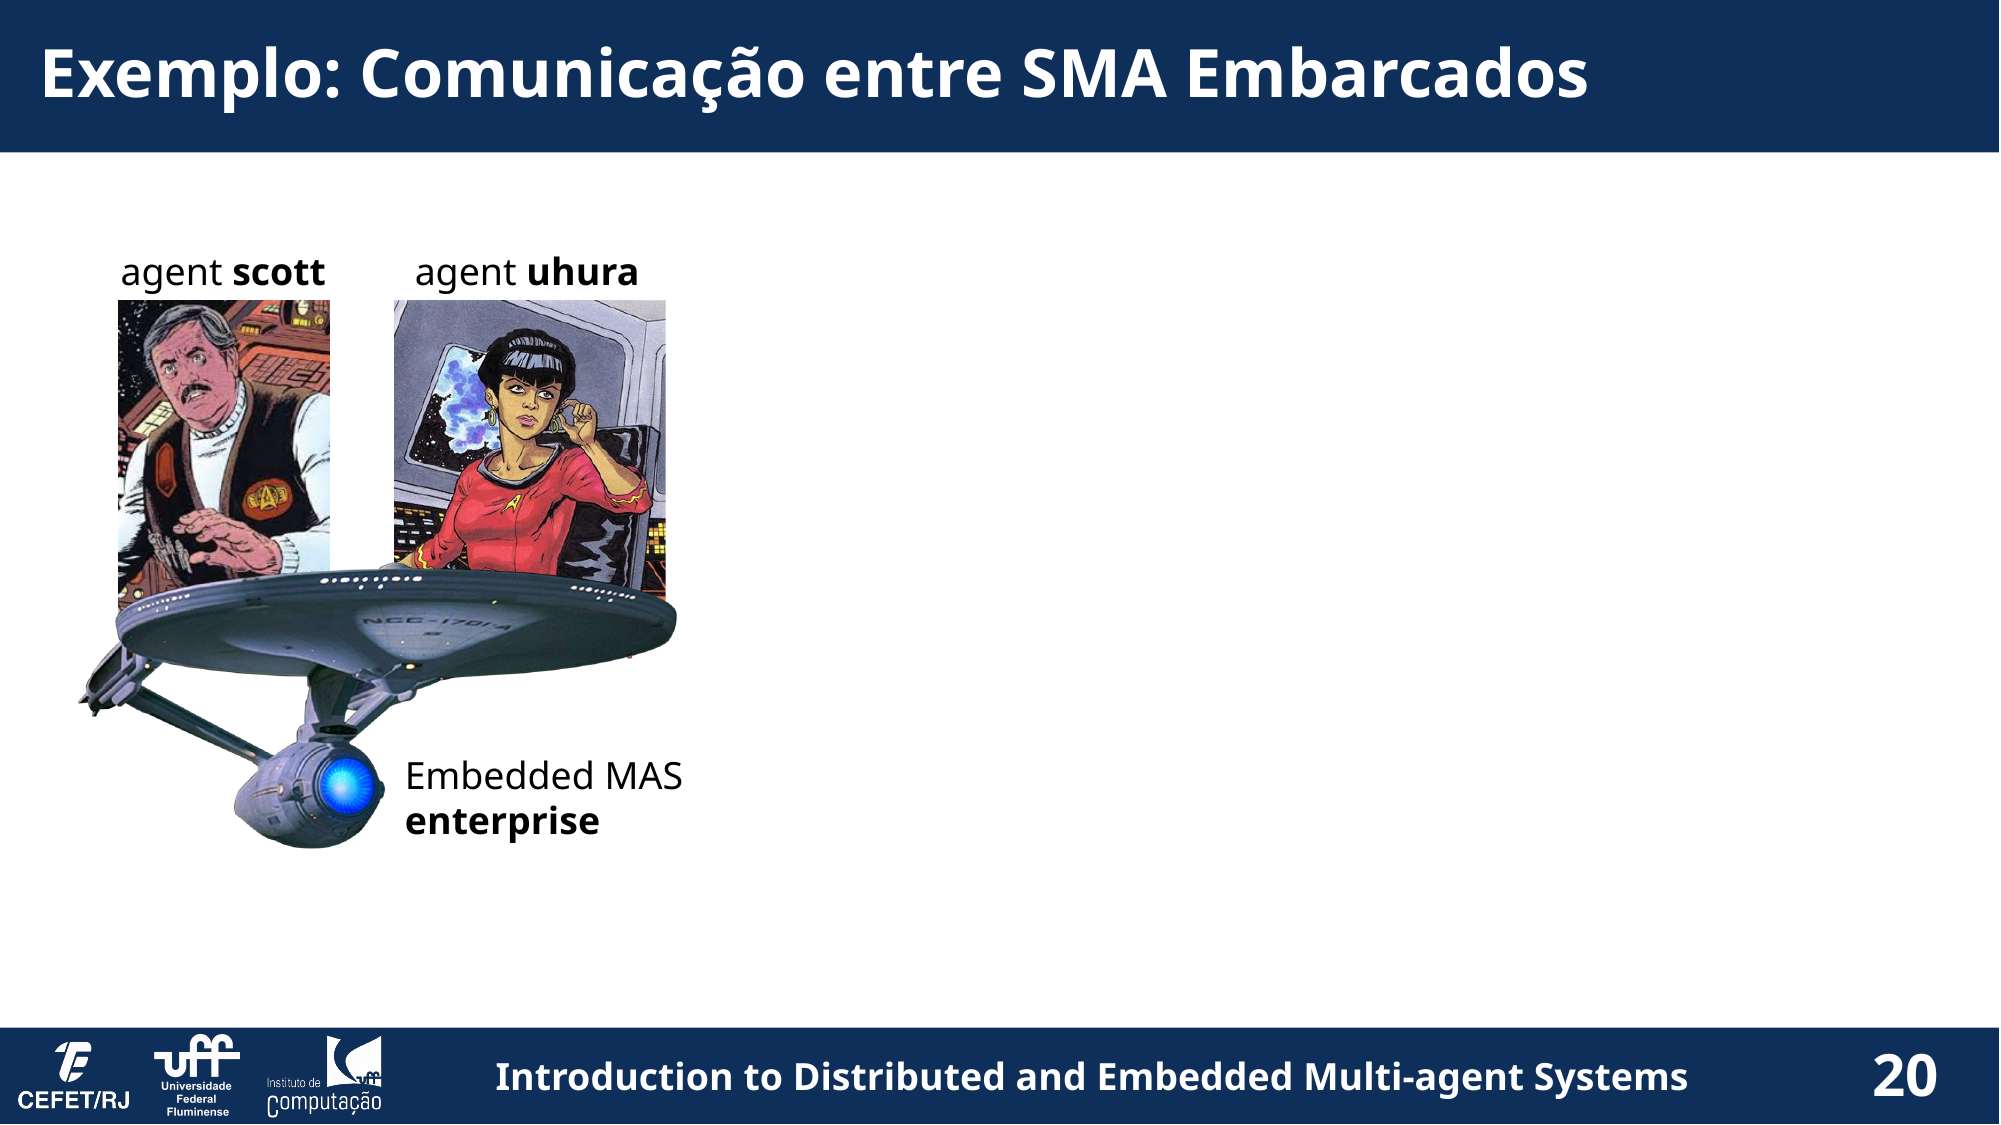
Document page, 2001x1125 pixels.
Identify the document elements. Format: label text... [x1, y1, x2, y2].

text_box agent scott [105, 240, 368, 301]
text_box agent uhura [399, 240, 684, 301]
picture [265, 1033, 383, 1118]
picture [18, 1021, 129, 1125]
text_box Embedded MAS enterprise [390, 745, 728, 850]
text_box Exemplo: Comunicação entre SMA Embarcados [25, 23, 1999, 119]
picture [153, 1033, 241, 1121]
picture [77, 300, 677, 849]
